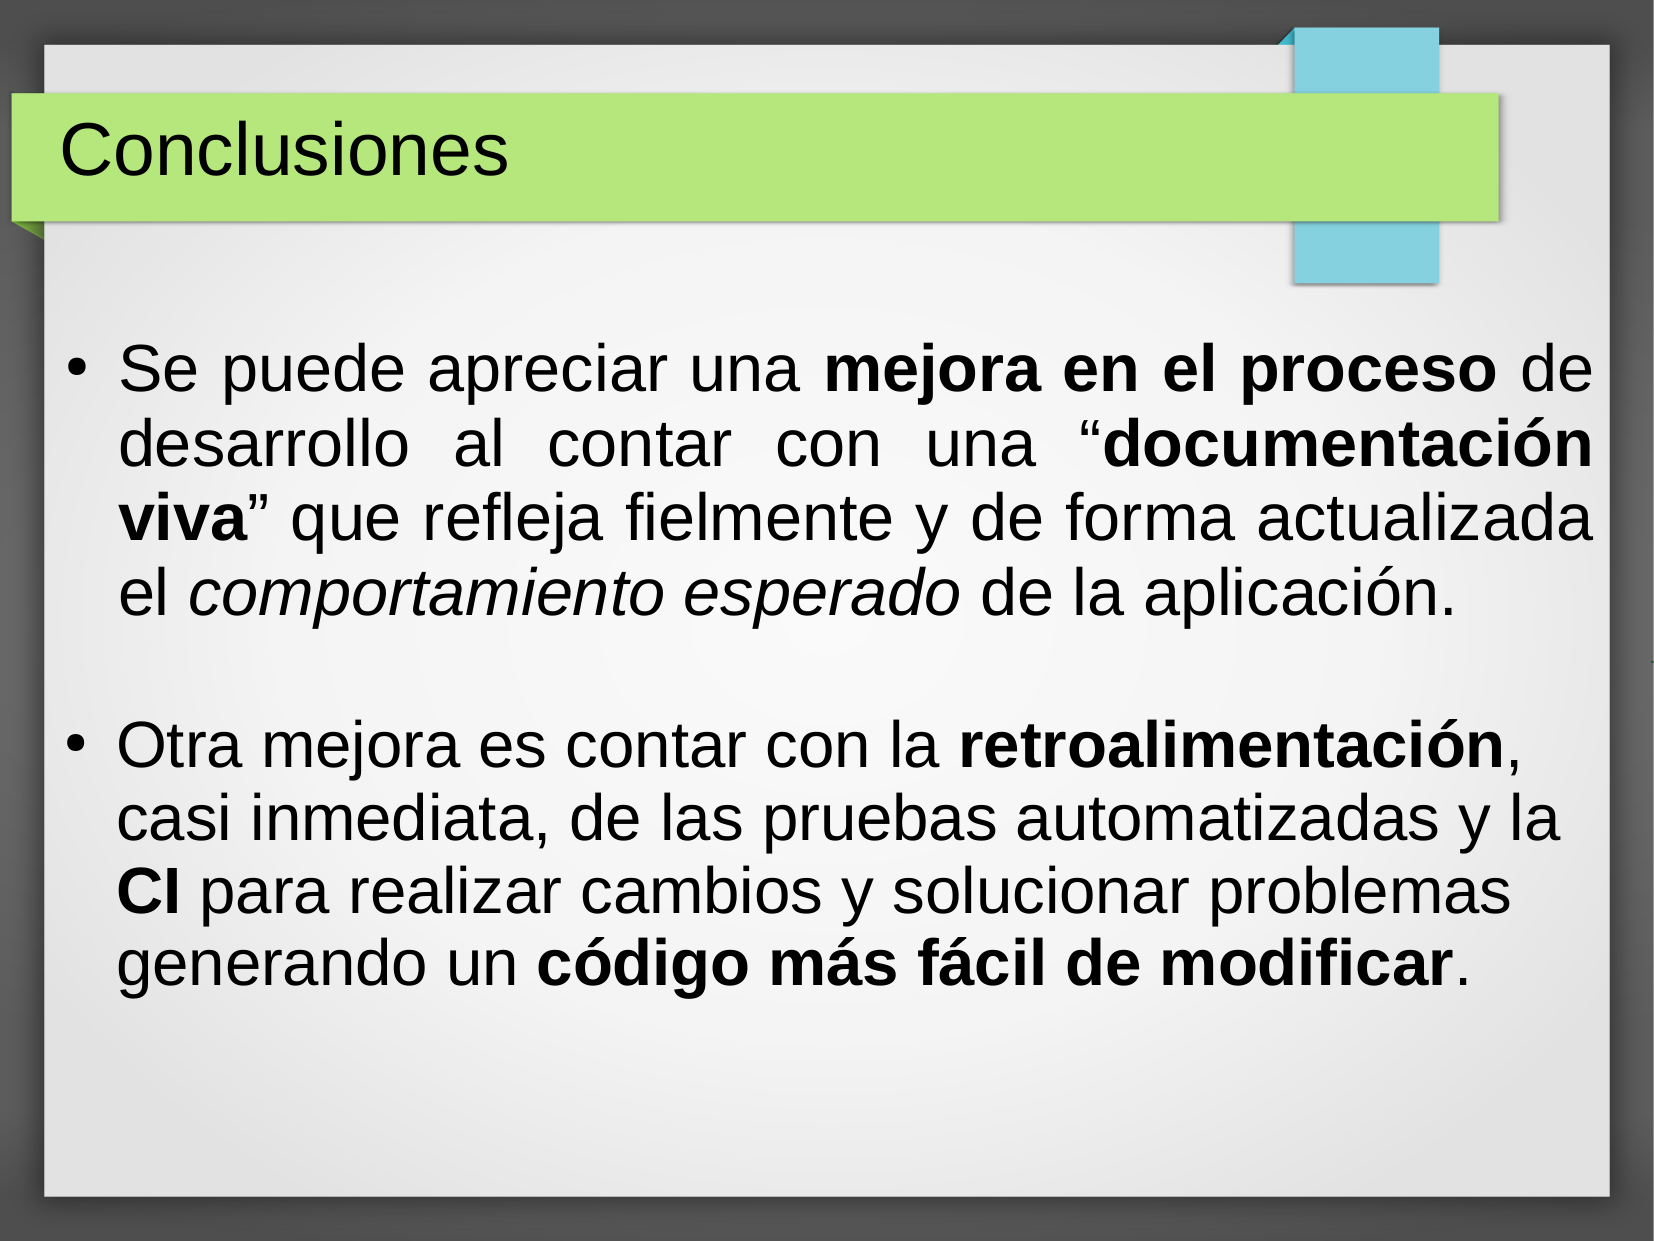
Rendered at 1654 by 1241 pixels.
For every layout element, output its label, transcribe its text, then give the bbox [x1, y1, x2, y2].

text_box Otra mejora es contar con la retroalimentación, casi inmediata, de las pruebas automatizadas y la CI para realizar cambios y solucionar problemas generando un código más fácil de modificar. [46, 708, 1583, 1075]
list Se puede apreciar una mejora en el proceso de desarrollo al contar con una “documentación viva” que refleja fielmente y de forma actualizada el comportamiento esperado de la aplicación. [47, 330, 1595, 650]
picture [0, 0, 1654, 1241]
title Conclusiones [59, 97, 1489, 201]
